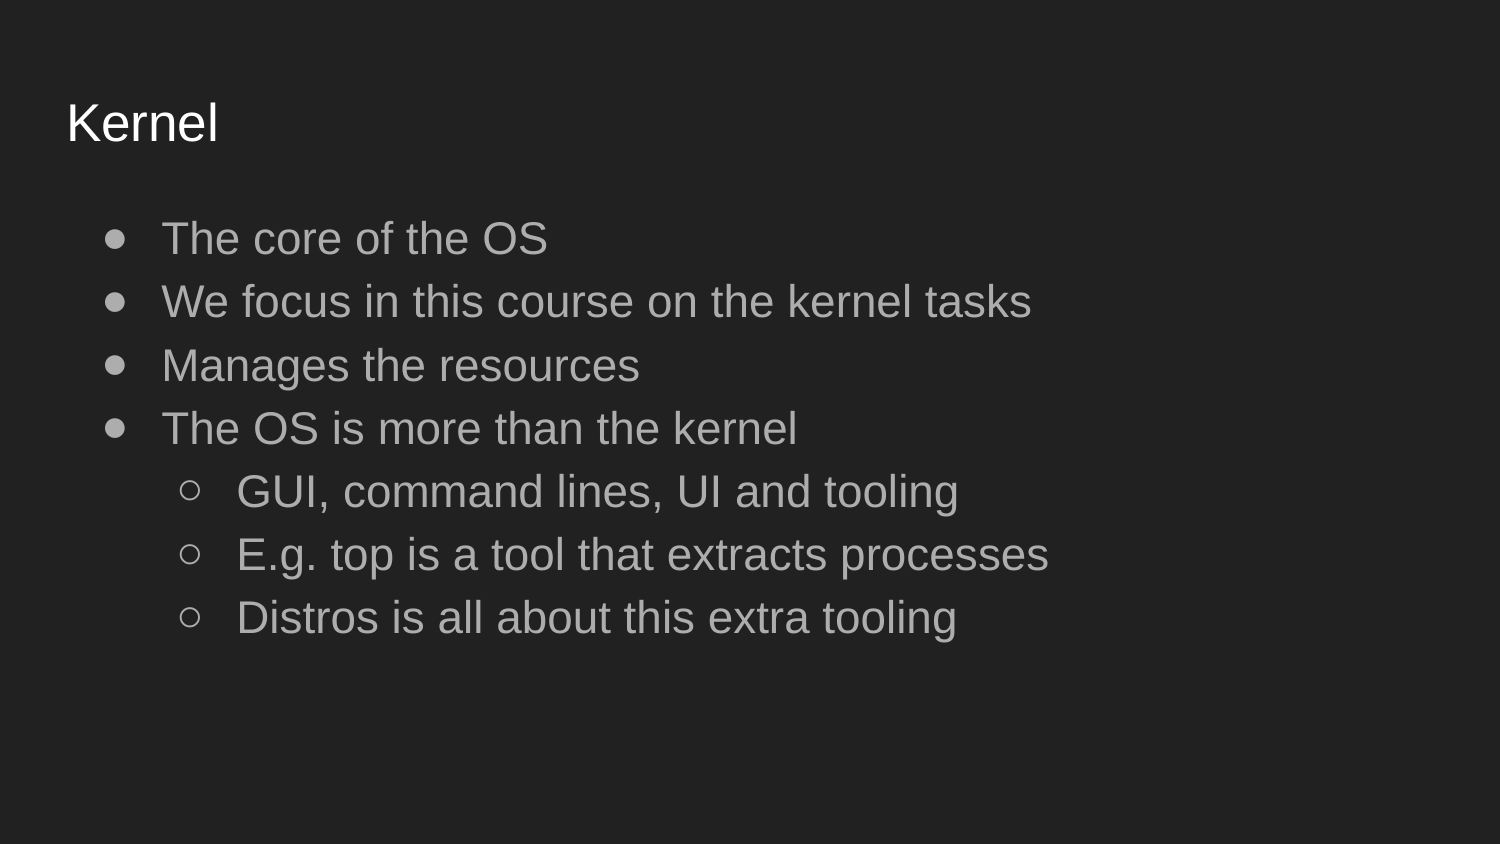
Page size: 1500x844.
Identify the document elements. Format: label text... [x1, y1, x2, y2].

list The core of the OS We focus in this course on the kernel tasks Manages the resources The OS is more than the kernel GUI, command lines, UI and tooling E.g. top is a tool that extracts processes Distros is all about this extra tooling [71, 185, 1124, 698]
title Kernel [51, 72, 1449, 167]
